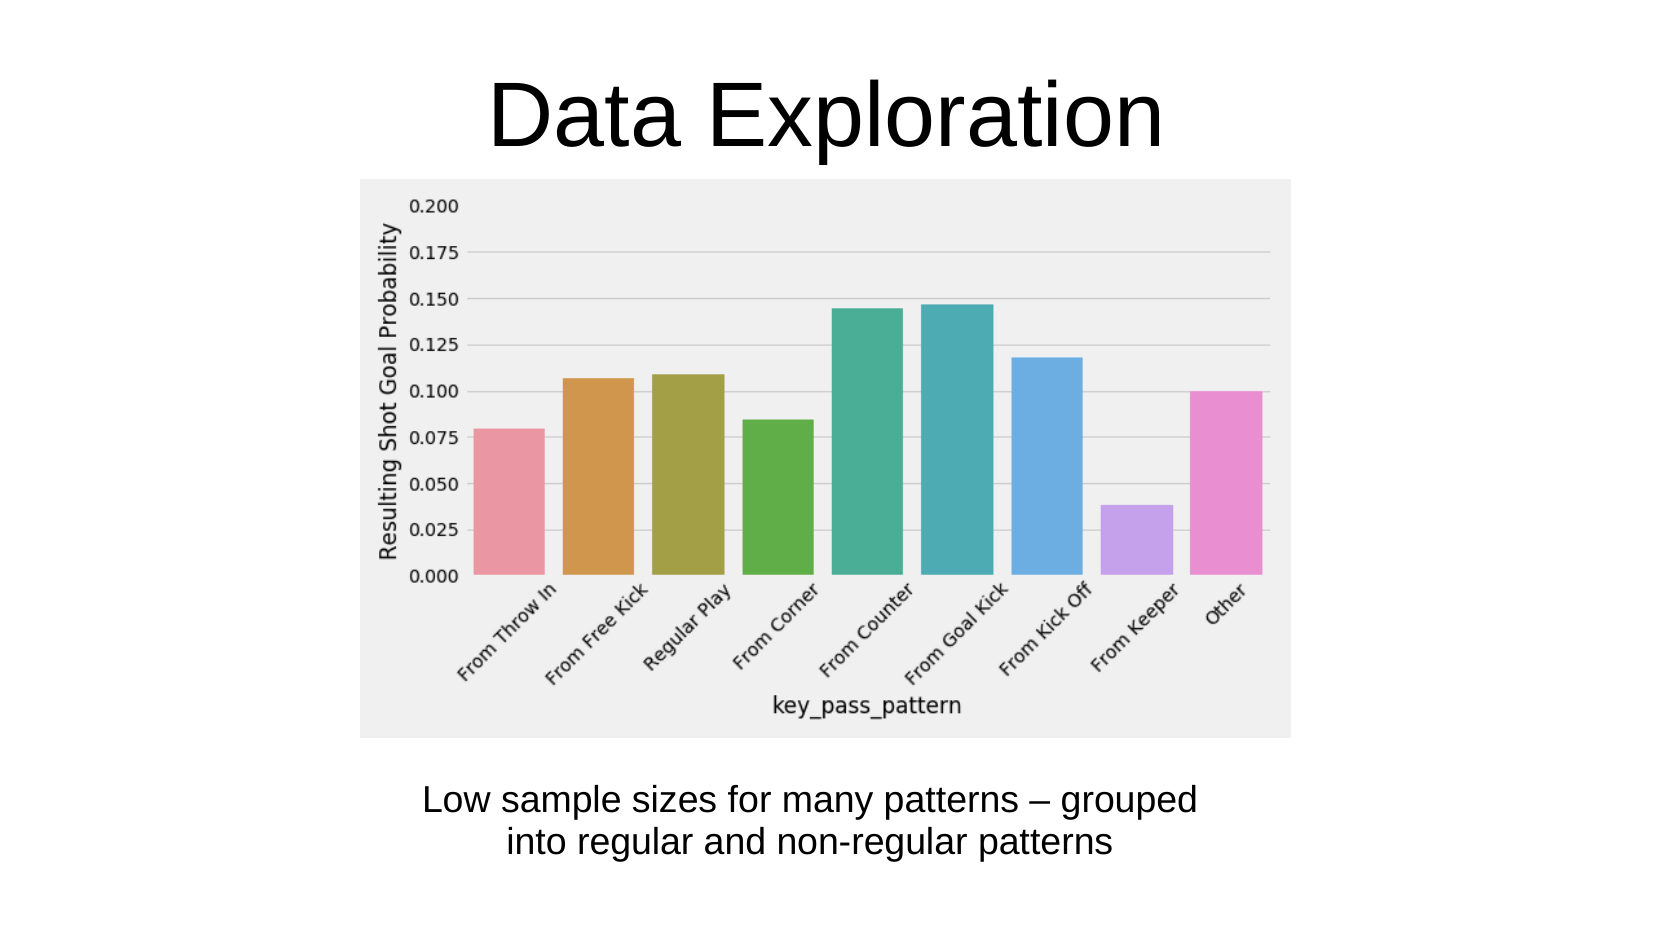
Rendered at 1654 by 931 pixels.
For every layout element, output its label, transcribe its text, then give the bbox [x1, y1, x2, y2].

text_box Low sample sizes for many patterns – grouped into regular and non-regular patterns [390, 771, 1231, 871]
title Data Exploration [82, 37, 1571, 193]
picture [360, 179, 1291, 739]
